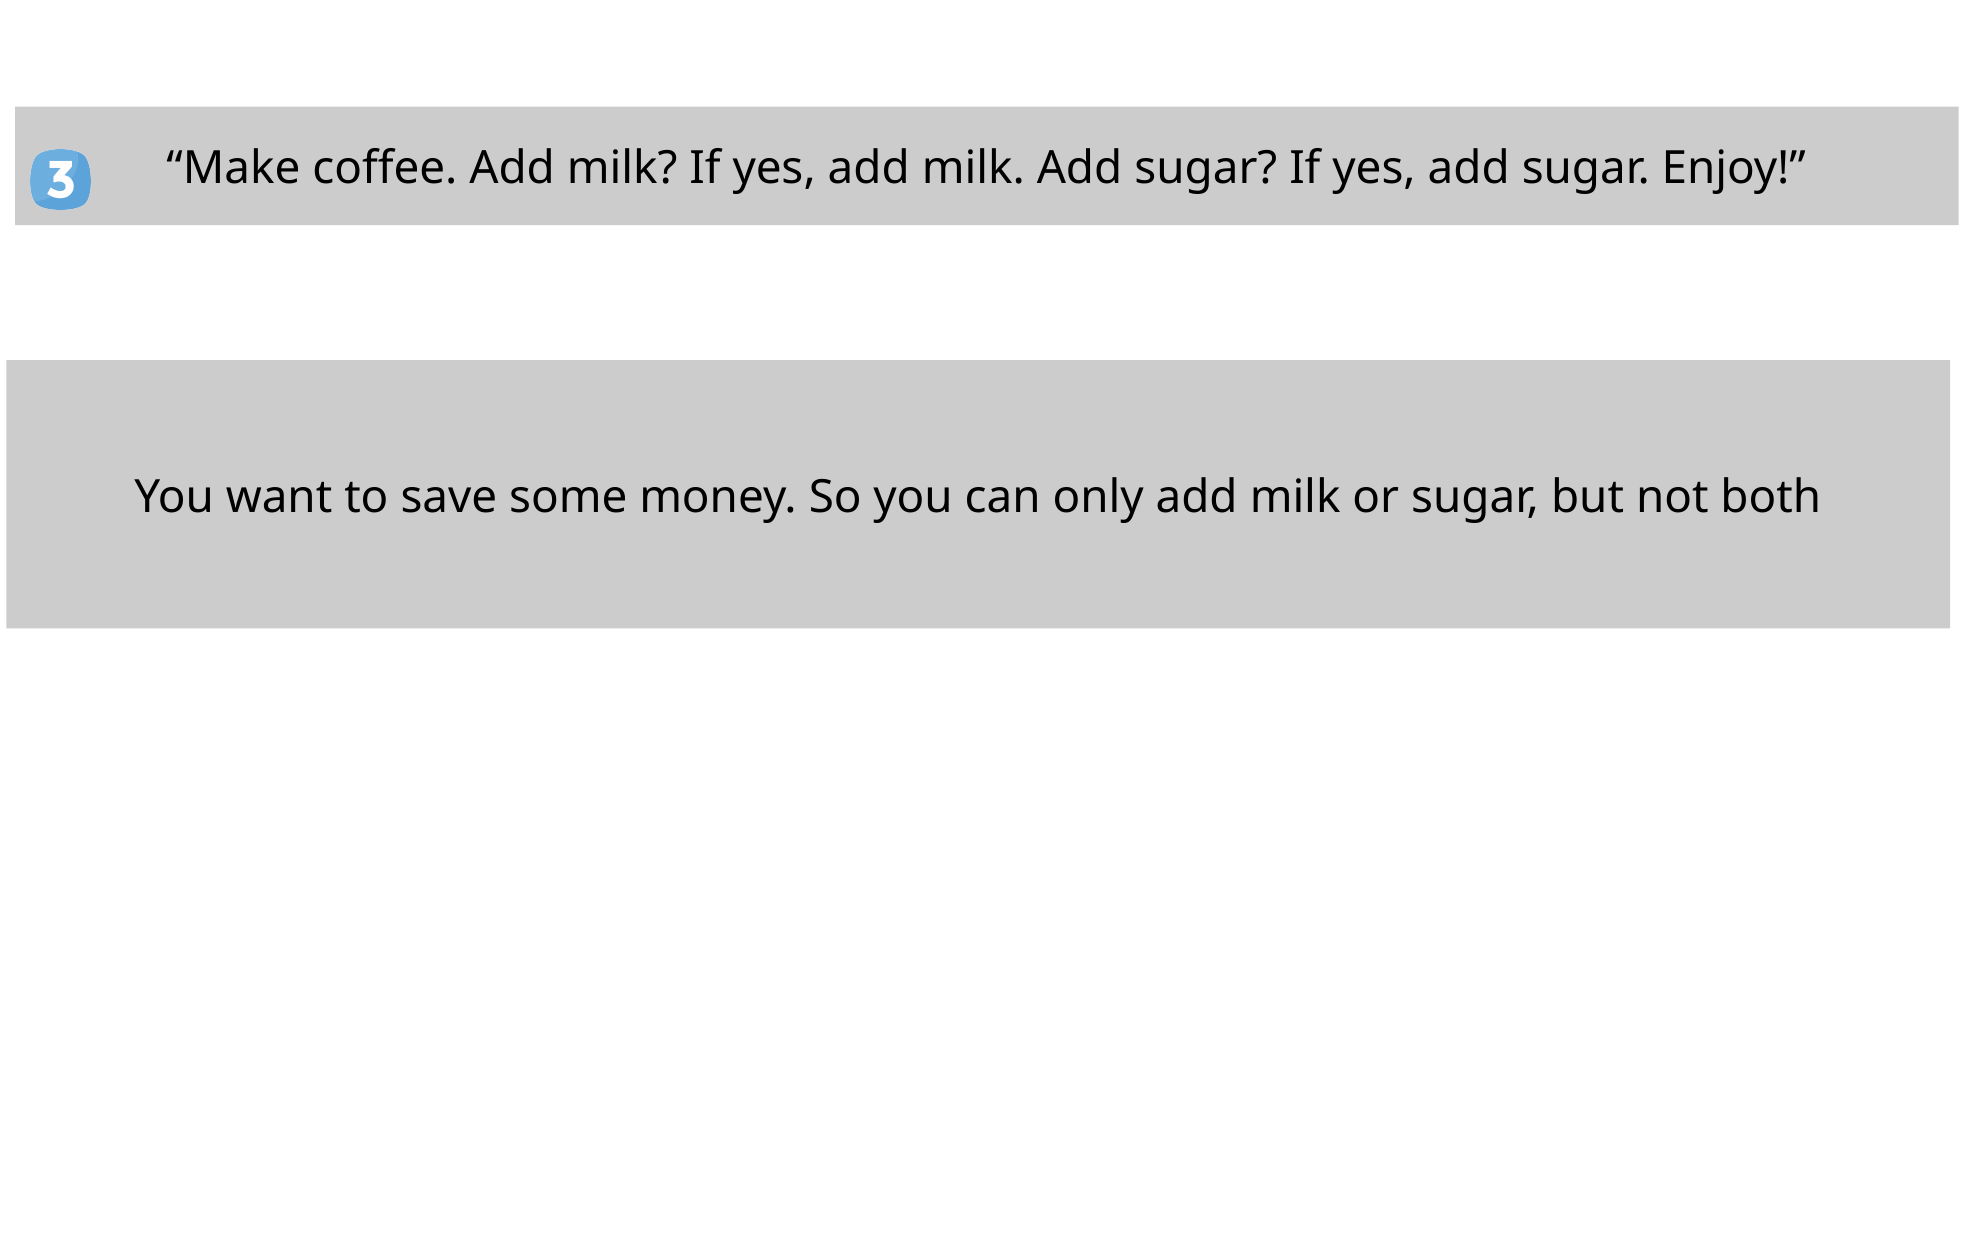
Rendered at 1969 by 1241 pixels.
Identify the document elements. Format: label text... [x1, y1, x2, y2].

text_box You want to save some money. So you can only add milk or sugar, but not both [6, 360, 1951, 629]
picture [30, 149, 91, 211]
text_box “Make coffee. Add milk? If yes, add milk. Add sugar? If yes, add sugar. Enjoy!” [15, 106, 1959, 226]
